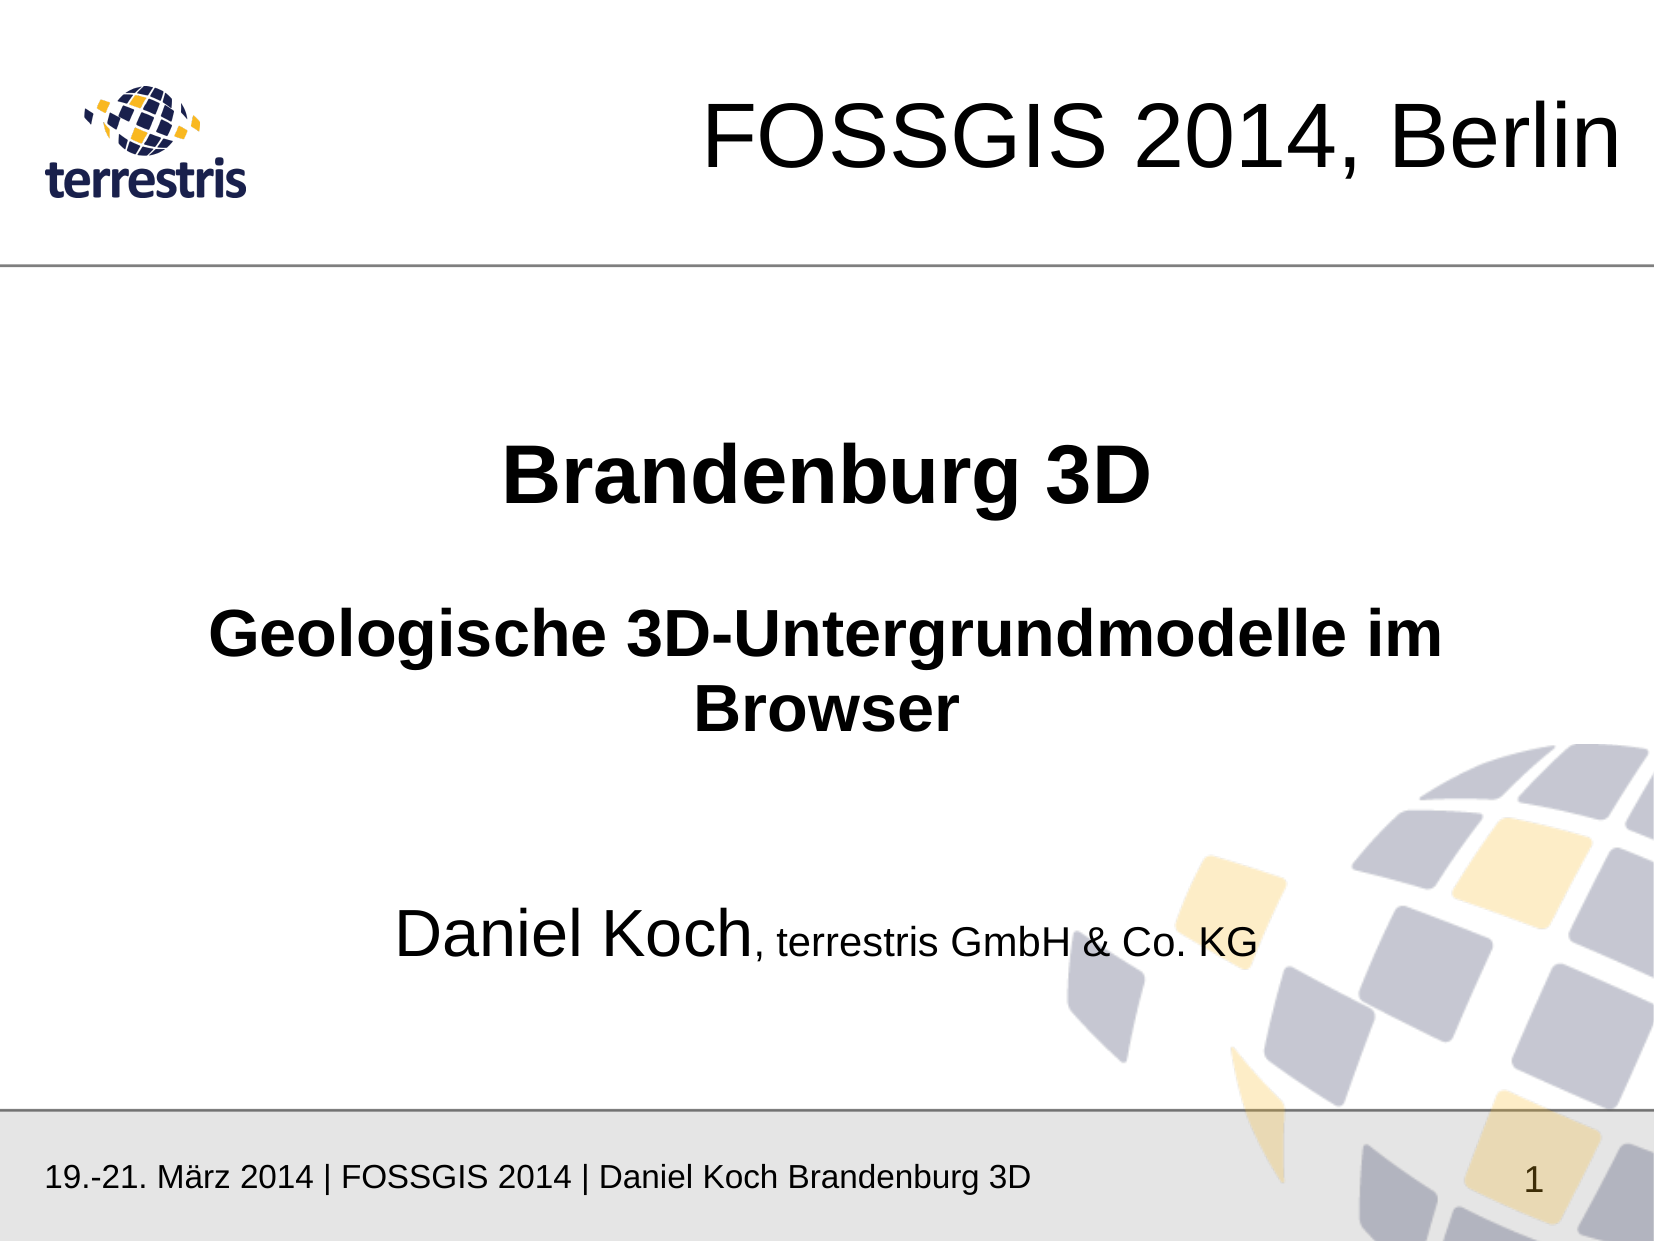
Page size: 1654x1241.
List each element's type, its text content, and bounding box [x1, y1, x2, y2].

subtitle Brandenburg 3D Geologische 3D-Untergrundmodelle im Browser Daniel Koch, terrestris GmbH & Co. KG [82, 290, 1571, 1109]
picture [45, 86, 246, 198]
title FOSSGIS 2014, Berlin [295, 31, 1624, 239]
picture [1037, 744, 1654, 1241]
